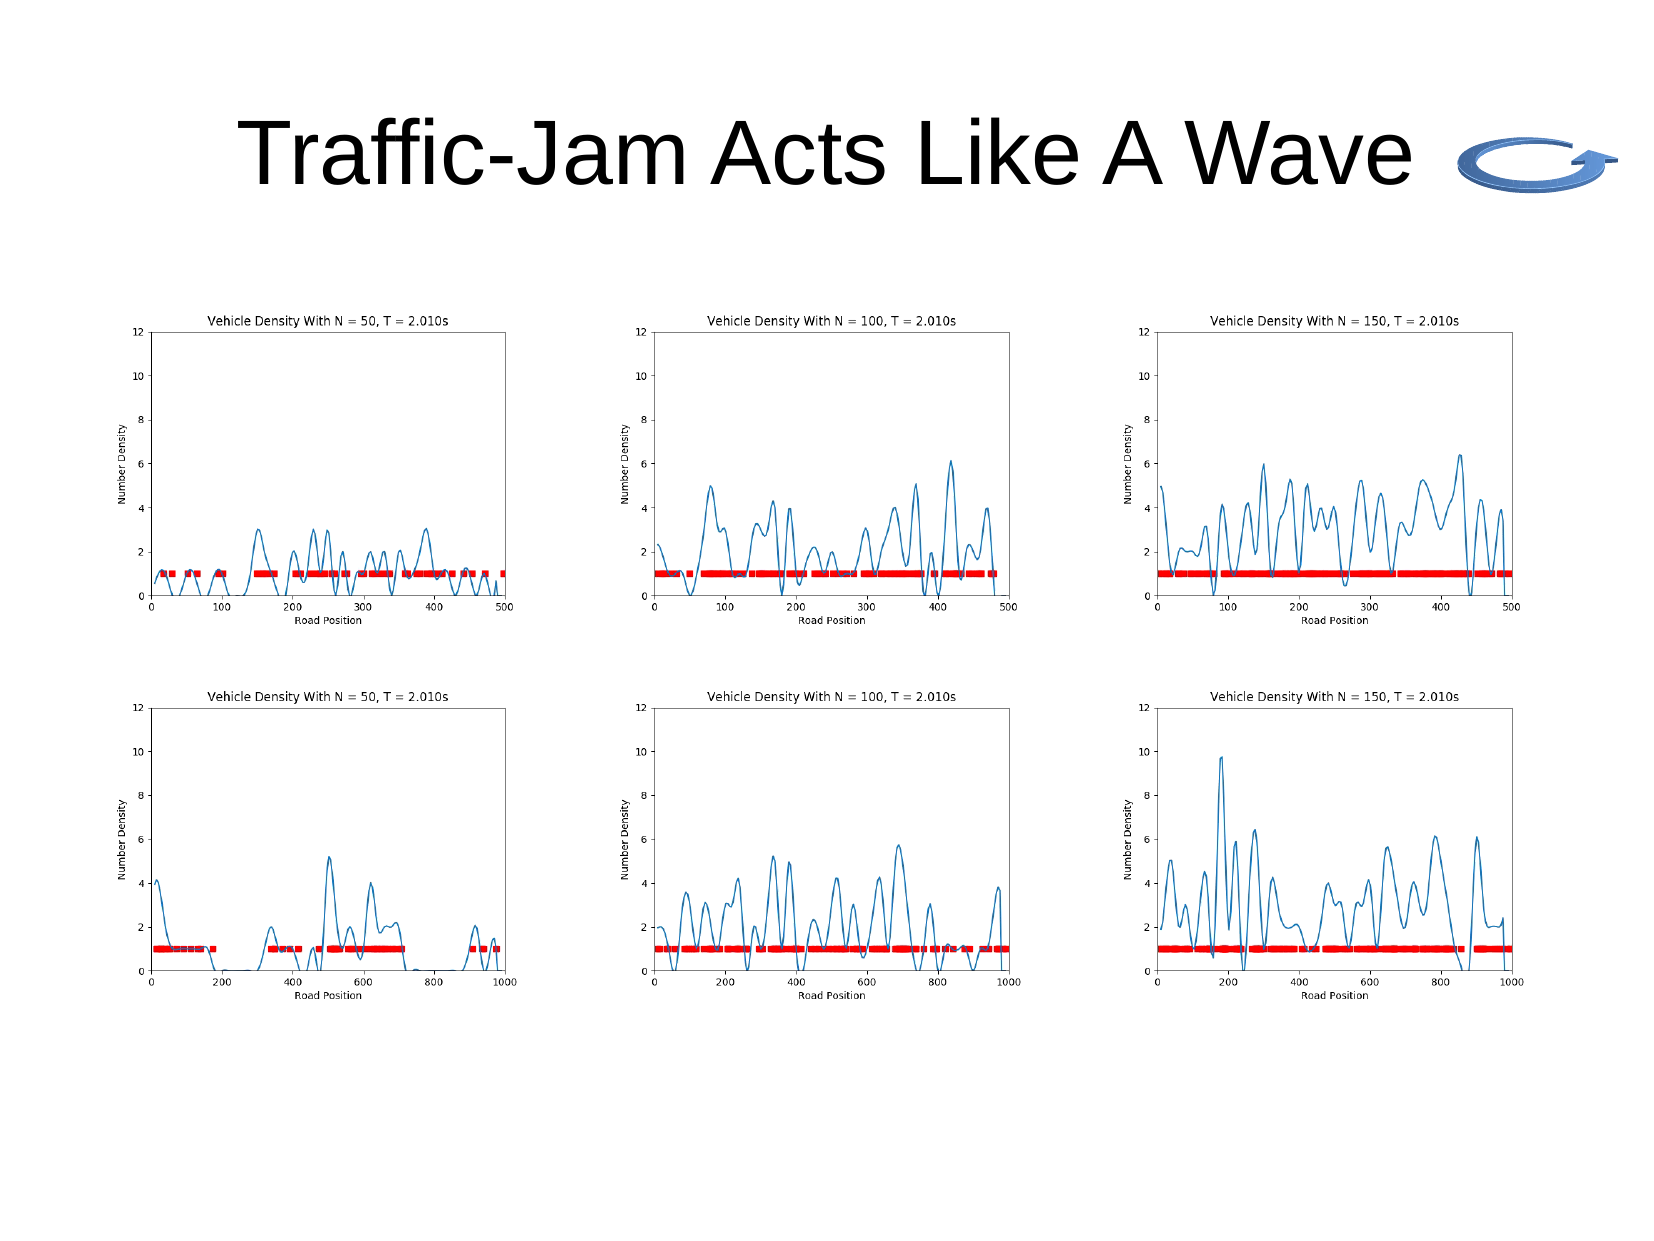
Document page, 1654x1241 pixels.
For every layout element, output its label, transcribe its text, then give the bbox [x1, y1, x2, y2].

text_box [93, 290, 551, 634]
text_box [596, 665, 1054, 1009]
text_box [596, 290, 1054, 634]
picture [1455, 135, 1621, 196]
text_box [1099, 665, 1558, 1009]
title Traffic-Jam Acts Like A Wave [82, 49, 1571, 257]
text_box [1099, 290, 1558, 634]
text_box [93, 665, 551, 1009]
